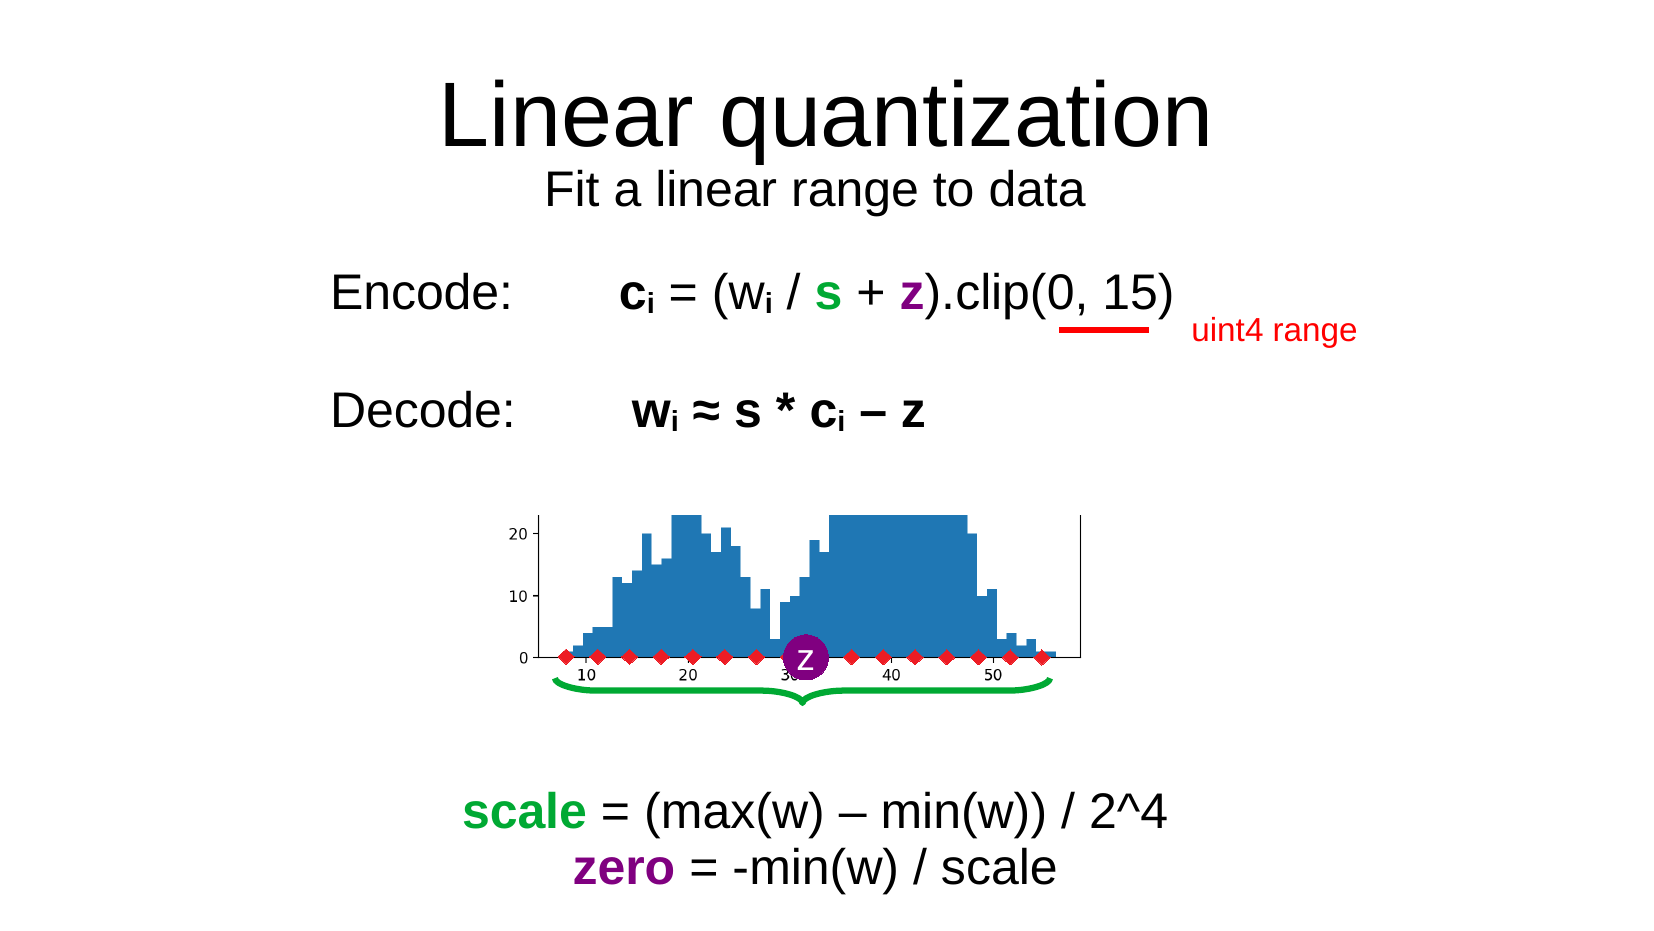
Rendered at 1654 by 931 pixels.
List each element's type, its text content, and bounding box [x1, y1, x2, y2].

text_box Decode: [315, 374, 591, 501]
text_box [938, 649, 955, 665]
text_box [970, 649, 987, 665]
text_box scale = (max(w) – min(w)) / 2^4 zero = -min(w) / scale [419, 783, 1211, 895]
text_box [684, 649, 702, 665]
text_box uint4 range [1201, 303, 1495, 376]
subtitle Fit a linear range to data [419, 152, 1211, 226]
text_box z [783, 634, 829, 680]
text_box [621, 649, 638, 665]
text_box [558, 649, 575, 665]
text_box [906, 649, 924, 665]
text_box Encode: [315, 256, 591, 374]
text_box ci = (wi / s + z).clip(0, 15) [593, 256, 1201, 383]
text_box [1033, 649, 1051, 666]
text_box [589, 649, 606, 665]
picture [451, 515, 1150, 715]
text_box [748, 649, 765, 665]
text_box [843, 649, 860, 665]
text_box [875, 649, 892, 665]
text_box wi ≈ s * ci – z [617, 376, 1225, 501]
text_box [716, 649, 733, 665]
text_box [653, 649, 670, 665]
text_box [451, 229, 1185, 515]
title Linear quantization [82, 37, 1571, 193]
text_box [1002, 649, 1019, 665]
